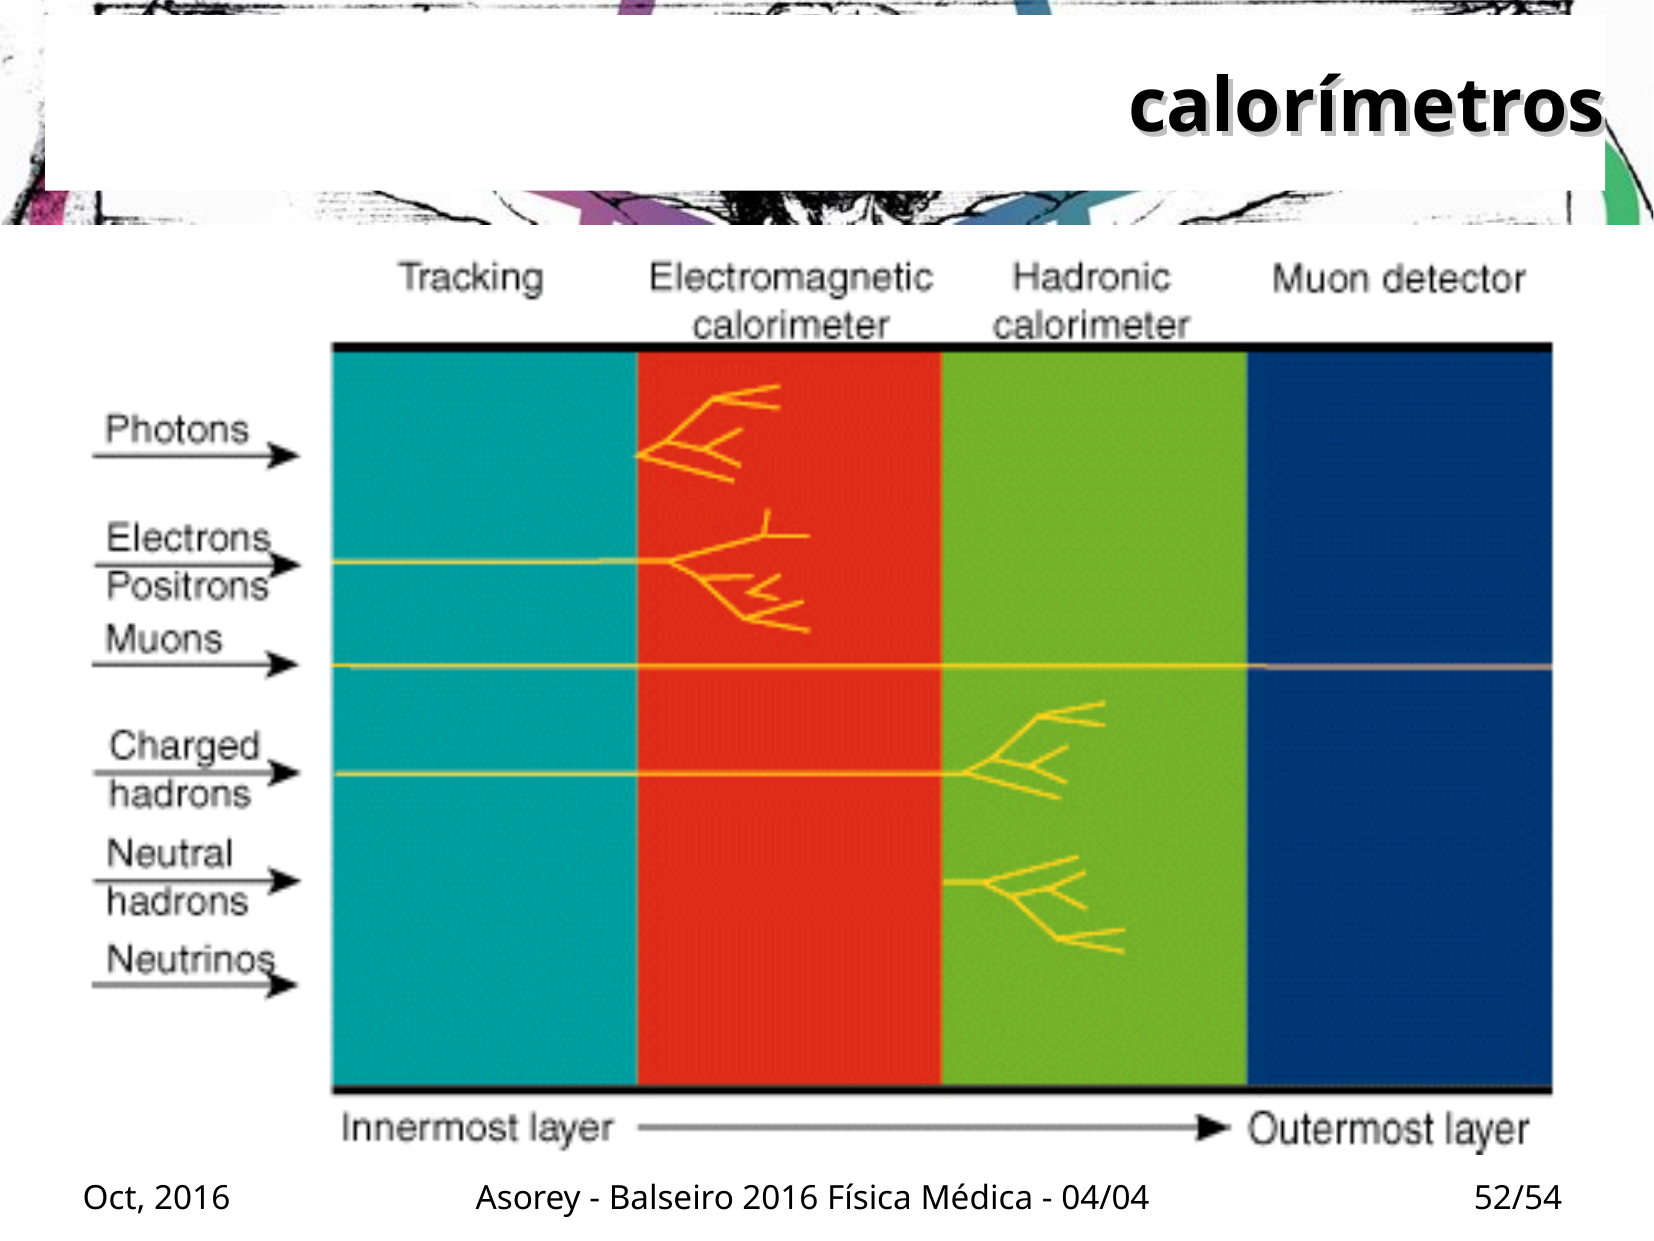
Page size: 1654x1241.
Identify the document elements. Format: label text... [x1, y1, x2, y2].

picture [0, 0, 1654, 225]
picture [50, 254, 1600, 1156]
title calorímetros [45, 15, 1606, 191]
